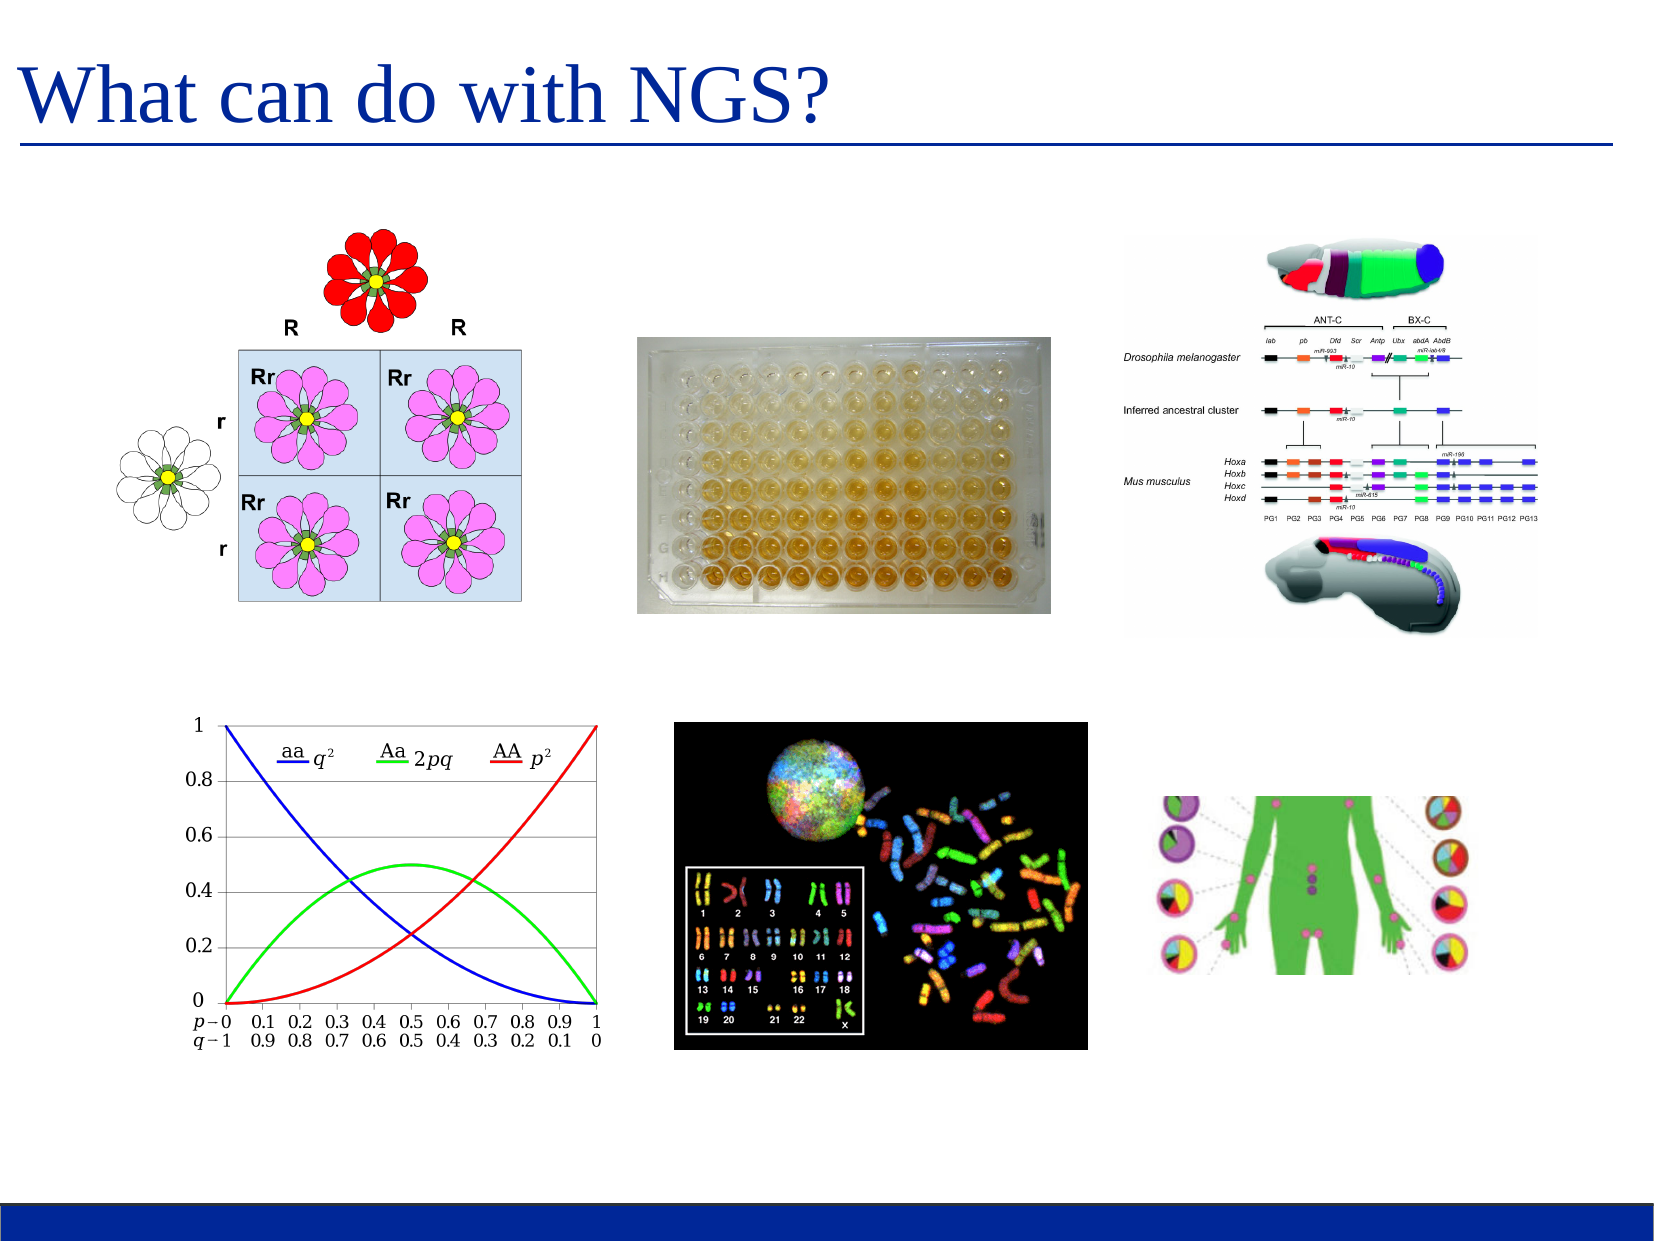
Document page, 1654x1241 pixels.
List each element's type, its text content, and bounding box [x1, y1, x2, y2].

picture [1125, 796, 1598, 976]
picture [637, 337, 1051, 614]
title What can do with NGS? [17, 0, 1589, 198]
picture [186, 717, 601, 1051]
picture [1124, 235, 1538, 638]
picture [674, 722, 1088, 1051]
picture [112, 224, 526, 606]
